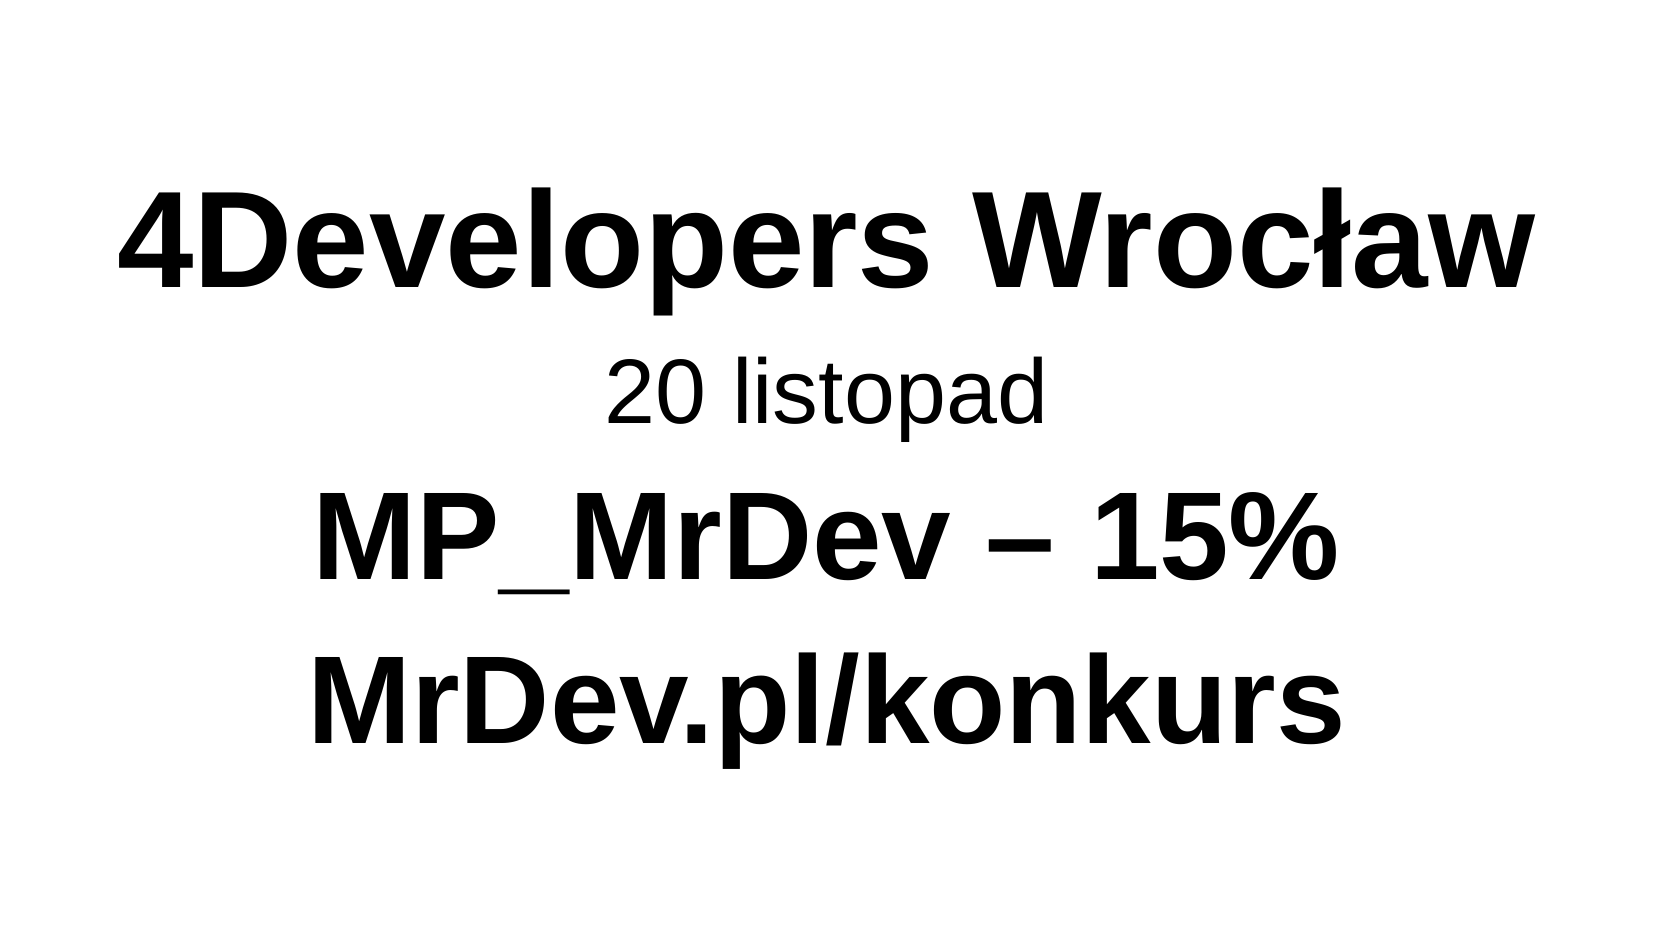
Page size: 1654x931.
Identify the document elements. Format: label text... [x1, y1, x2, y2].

text_box 4Developers Wrocław 20 listopad MP_MrDev – 15% MrDev.pl/konkurs [82, 82, 1571, 851]
